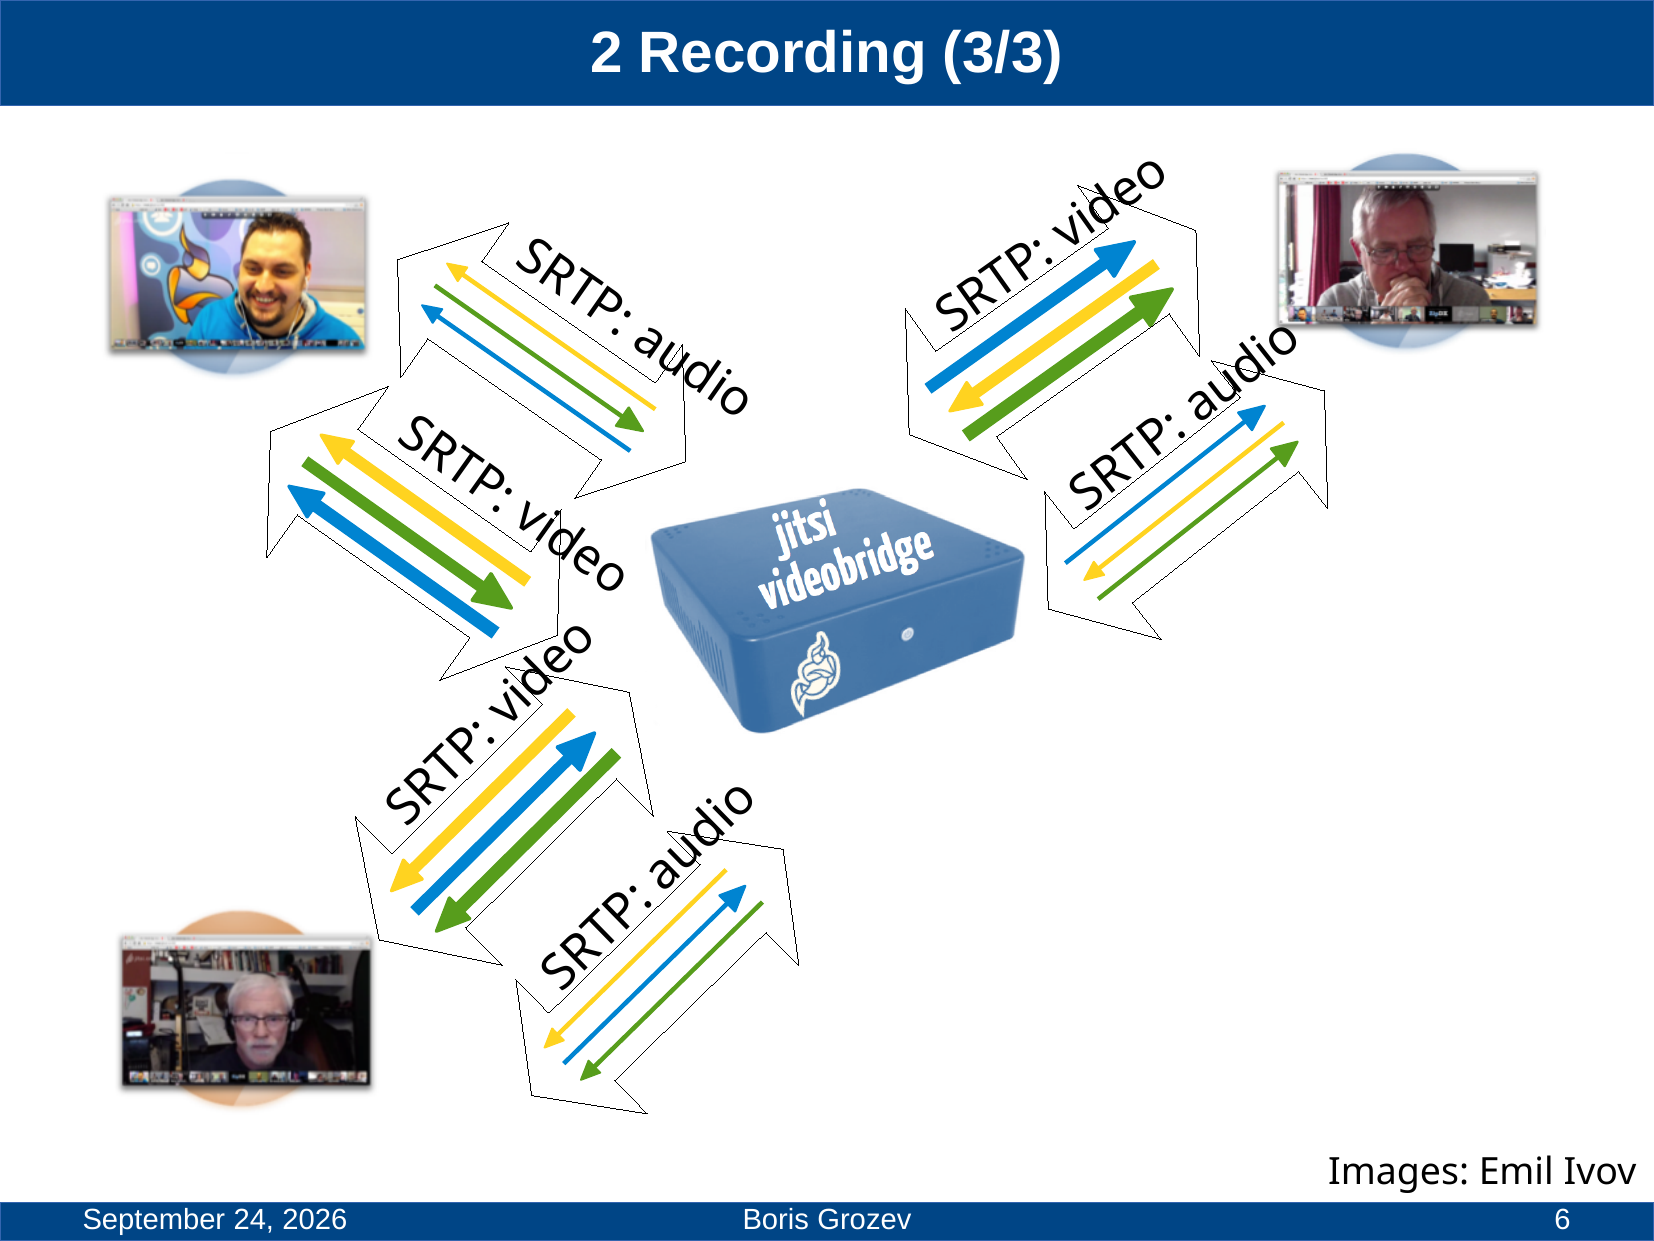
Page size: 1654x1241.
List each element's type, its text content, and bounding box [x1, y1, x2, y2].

text_box SRTP: audio [508, 818, 705, 1012]
text_box SRTP: audio [494, 205, 703, 381]
text_box SRTP: audio [1037, 348, 1242, 532]
picture [645, 448, 1044, 757]
text_box SRTP: video [376, 382, 583, 558]
text_box SRTP: video [352, 654, 547, 848]
picture [1254, 132, 1546, 365]
text_box SRTP: video [903, 176, 1110, 353]
text_box Images: Emil Ivov [1313, 1137, 1639, 1201]
title 2 Recording (3/3) [0, 0, 1654, 106]
picture [88, 890, 398, 1130]
picture [83, 152, 379, 391]
